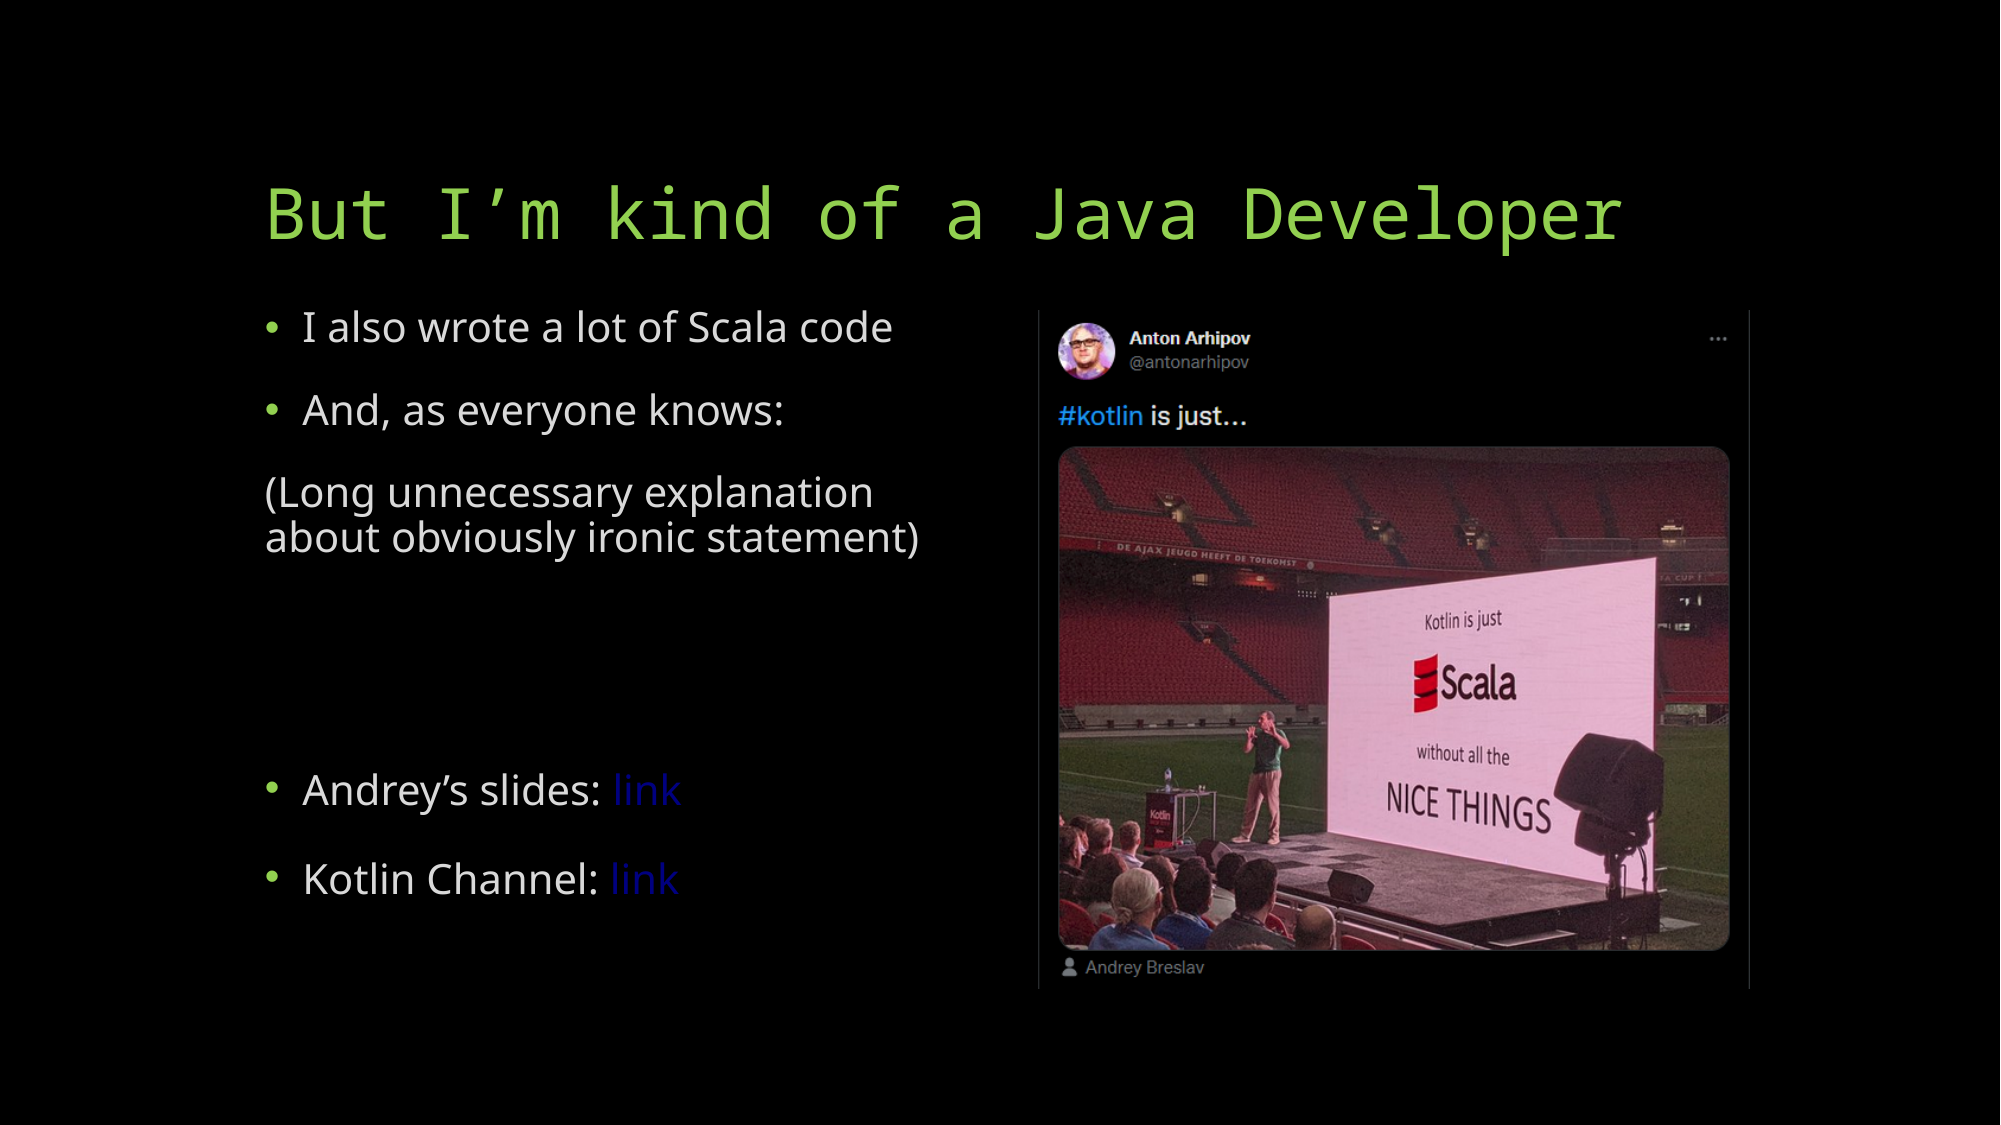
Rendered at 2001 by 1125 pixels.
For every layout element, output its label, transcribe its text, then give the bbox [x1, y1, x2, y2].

title But I’m kind of a Java Developer [249, 75, 1750, 263]
list I also wrote a lot of Scala code And, as everyone knows: (Long unnecessary explanation about obviously ironic statement) Andrey’s slides: link Kotlin Channel: link [249, 299, 963, 1000]
picture [1037, 310, 1750, 989]
